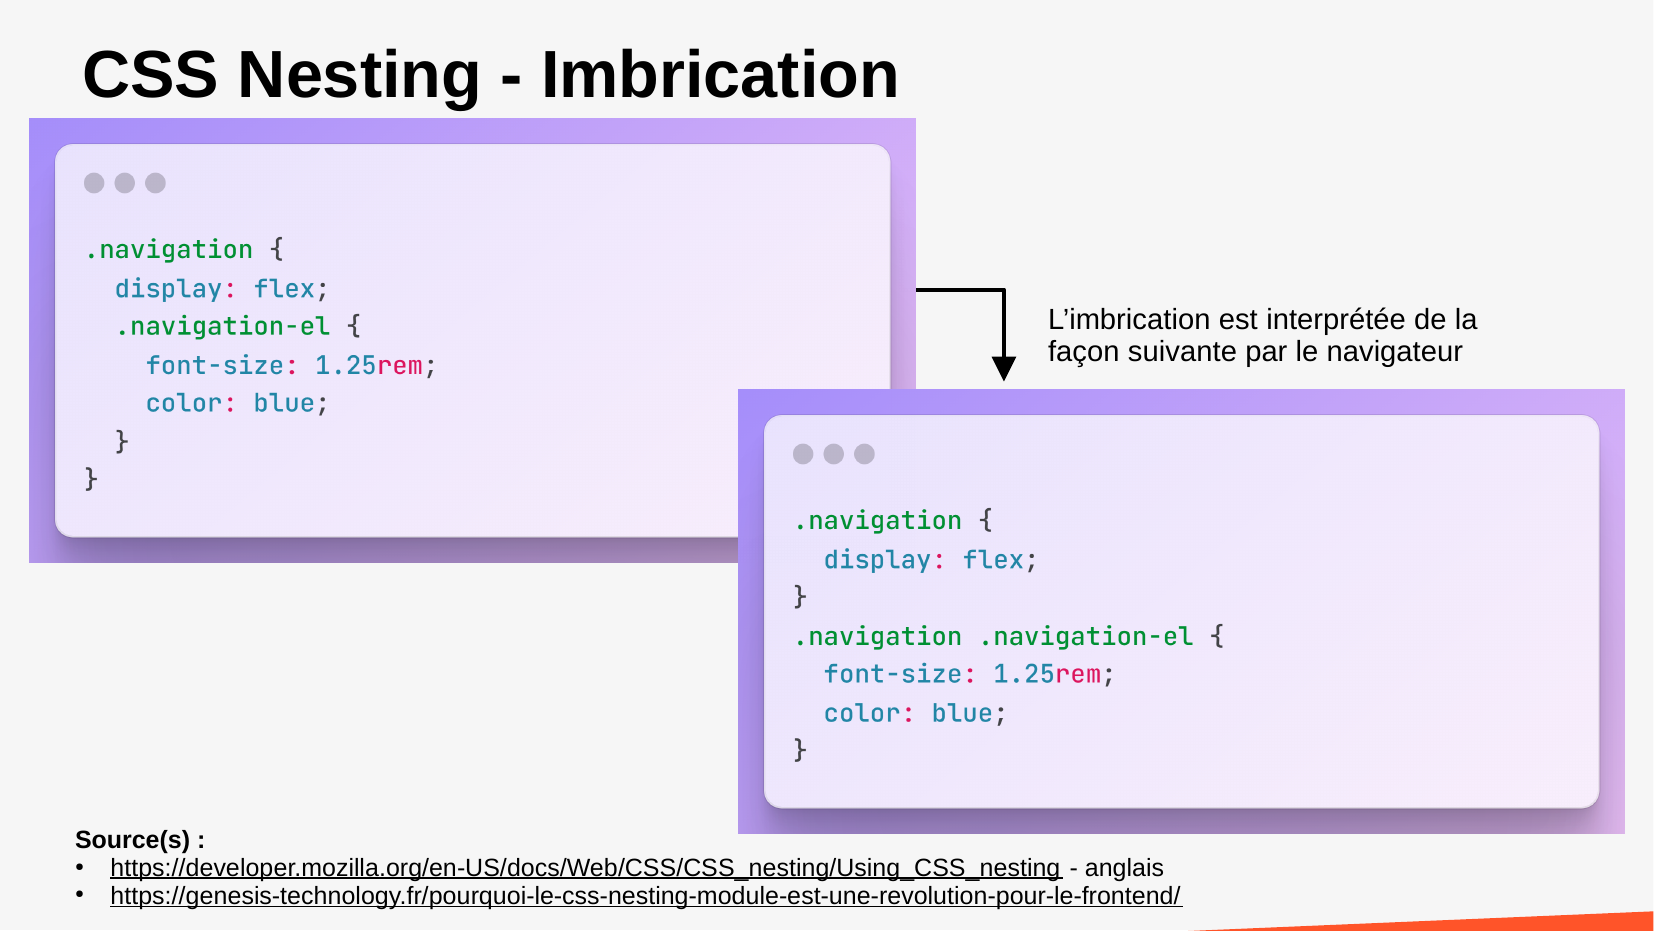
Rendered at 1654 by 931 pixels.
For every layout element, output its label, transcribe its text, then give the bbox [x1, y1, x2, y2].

text_box L’imbrication est interprétée de la façon suivante par le navigateur [1033, 295, 1565, 384]
text_box [1188, 911, 1654, 931]
title CSS Nesting - Imbrication [82, 37, 1571, 114]
text_box Source(s) : https://developer.mozilla.org/en-US/docs/Web/CSS/CSS_nesting/Using_CSS_nesting - anglais https://genesis-technology.fr/pourquoi-le-css-nesting-module-est-une-revolution-pour-le-frontend/ [60, 803, 1546, 917]
picture [29, 118, 1625, 834]
